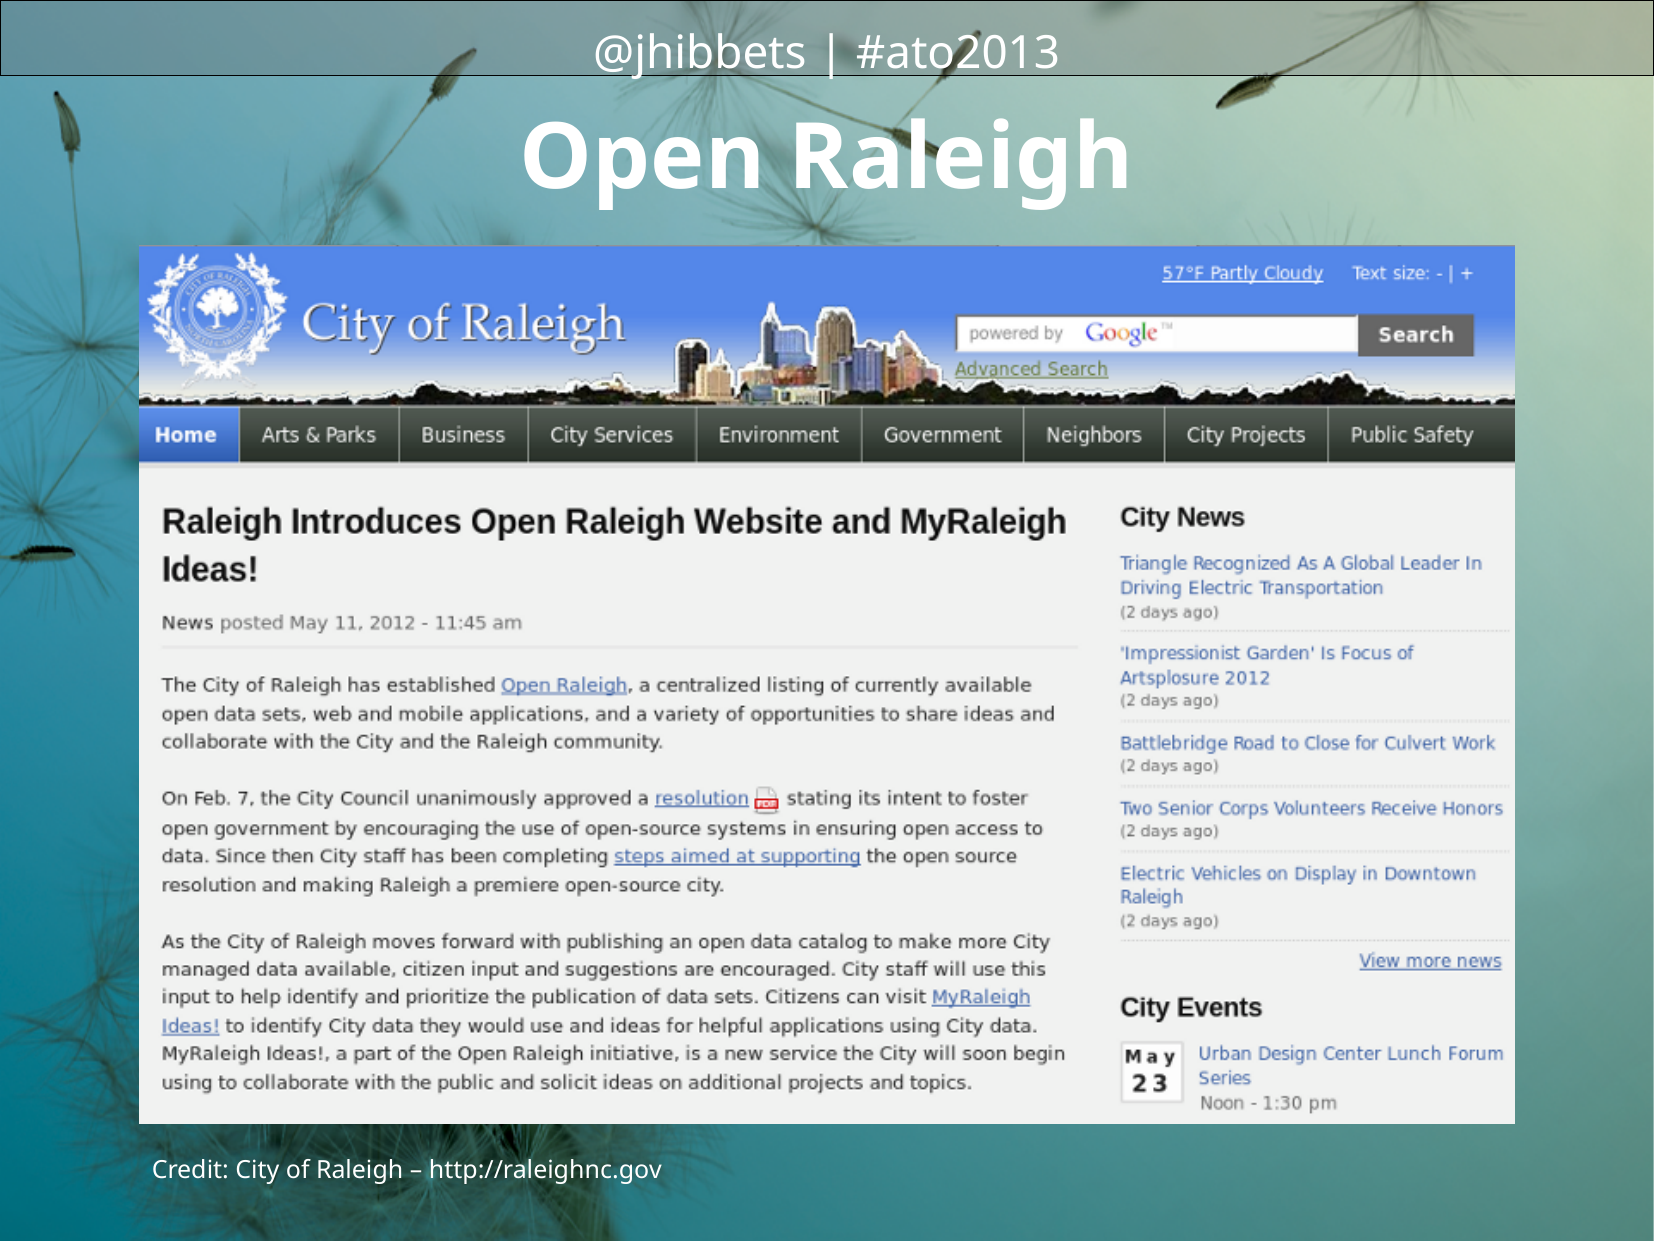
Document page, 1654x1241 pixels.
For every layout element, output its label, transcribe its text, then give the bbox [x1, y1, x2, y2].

title Open Raleigh [82, 49, 1571, 257]
picture [0, 76, 1654, 1241]
text_box Credit: City of Raleigh – http://raleighnc.gov [137, 1144, 690, 1188]
